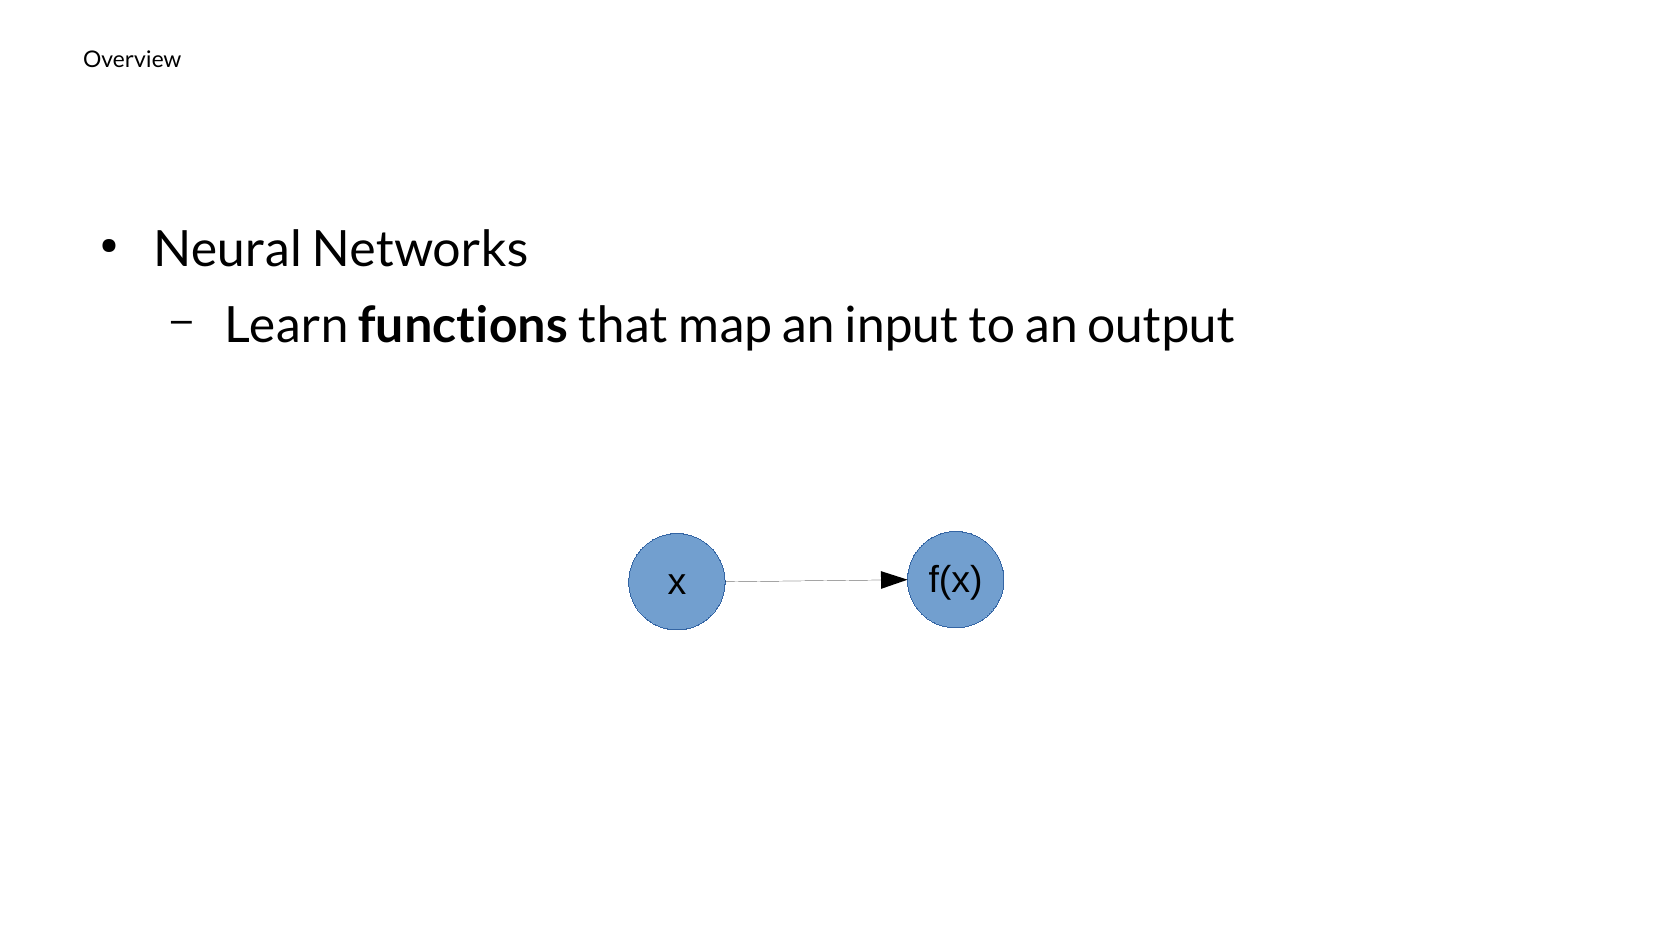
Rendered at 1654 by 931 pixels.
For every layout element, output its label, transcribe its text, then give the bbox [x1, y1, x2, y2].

text_box x [628, 533, 726, 630]
title Overview [83, 0, 1571, 119]
text_box f(x) [907, 531, 1004, 628]
list Neural Networks Learn functions that map an input to an output [82, 217, 1571, 839]
